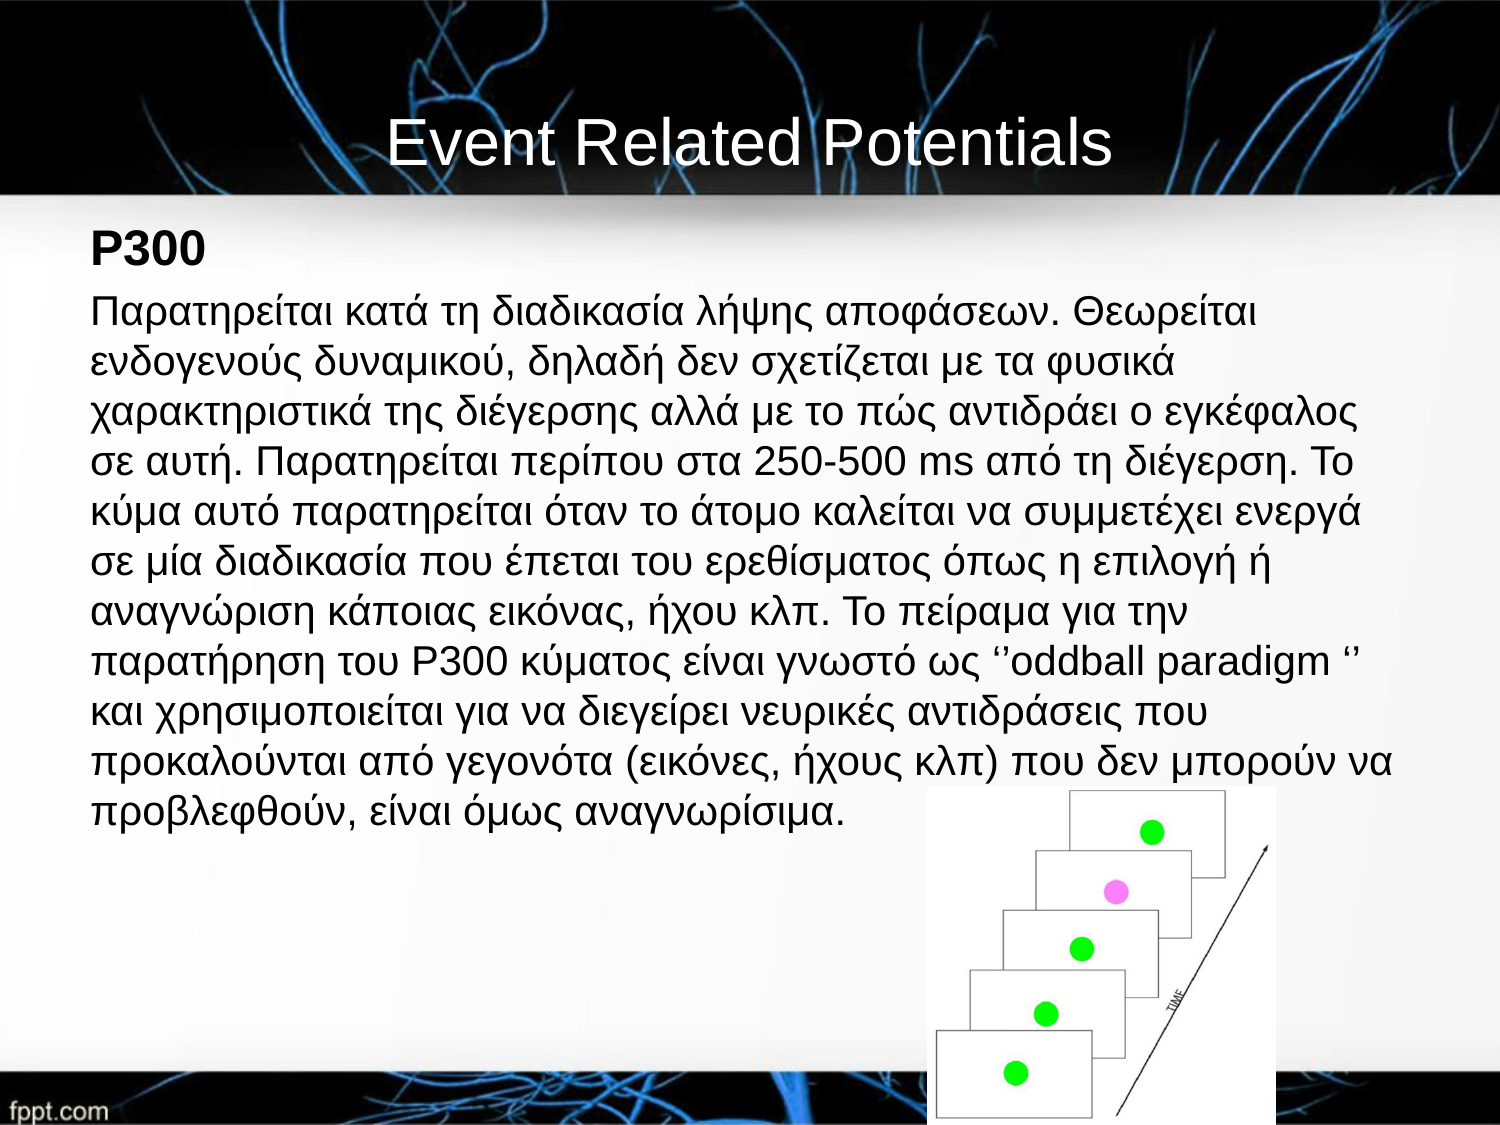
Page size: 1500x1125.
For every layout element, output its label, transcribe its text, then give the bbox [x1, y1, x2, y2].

picture [0, 0, 1500, 1125]
list P300 Παρατηρείται κατά τη διαδικασία λήψης αποφάσεων. Θεωρείται ενδογενούς δυναμικού, δηλαδή δεν σχετίζεται με τα φυσικά χαρακτηριστικά της διέγερσης αλλά με το πώς αντιδράει ο εγκέφαλος σε αυτή. Παρατηρείται περίπου στα 250-500 ms από τη διέγερση. Το κύμα αυτό παρατηρείται όταν το άτομο καλείται να συμμετέχει ενεργά σε μία διαδικασία που έπεται του ερεθίσματος όπως η επιλογή ή αναγνώριση κάποιας εικόνας, ήχου κλπ. Το πείραμα για την παρατήρηση του Ρ300 κύματος είναι γνωστό ως ‘’oddball paradigm ‘’ και χρησιμοποιείται για να διεγείρει νευρικές αντιδράσεις που προκαλούνται από γεγονότα (εικόνες, ήχους κλπ) που δεν μπορούν να προβλεφθούν, είναι όμως αναγνωρίσιμα. [75, 208, 1425, 951]
title Event Related Potentials [75, 45, 1425, 208]
